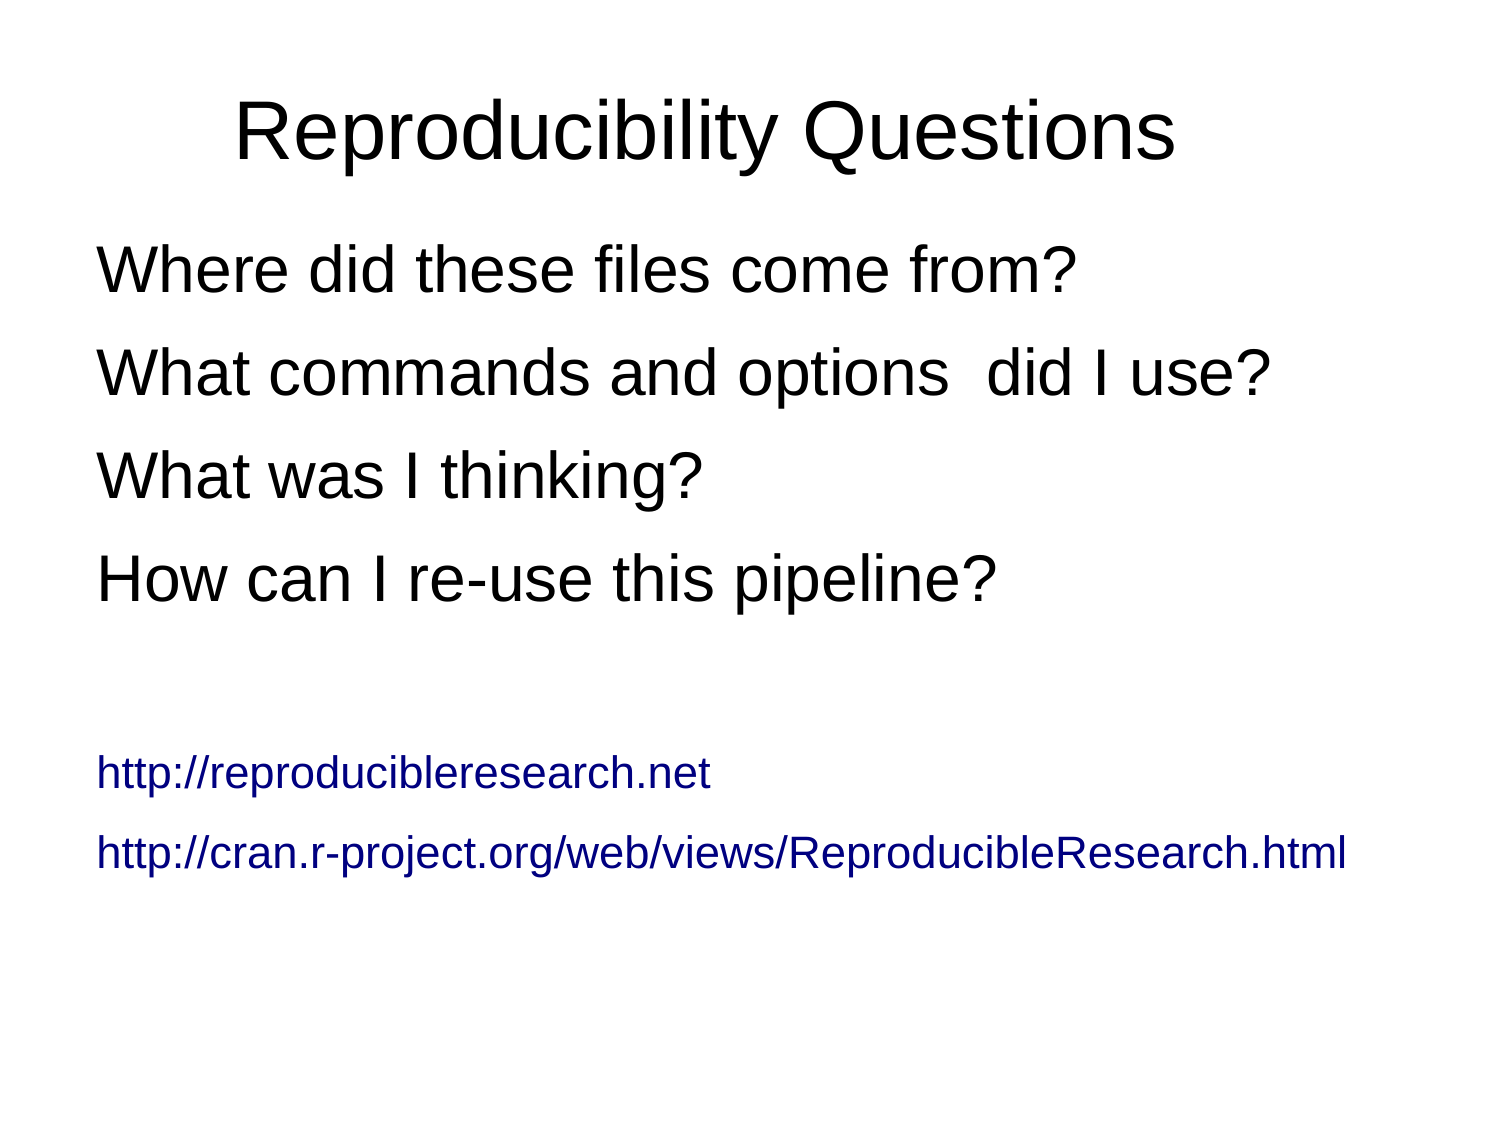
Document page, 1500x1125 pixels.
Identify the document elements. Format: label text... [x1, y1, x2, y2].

title Reproducibility Questions [42, 37, 1393, 225]
list Where did these files come from? What commands and options did I use? What was I thinking? How can I re-use this pipeline? http://reproducibleresearch.net http://cran.r-project.org/web/views/ReproducibleResearch.html [96, 232, 1350, 885]
